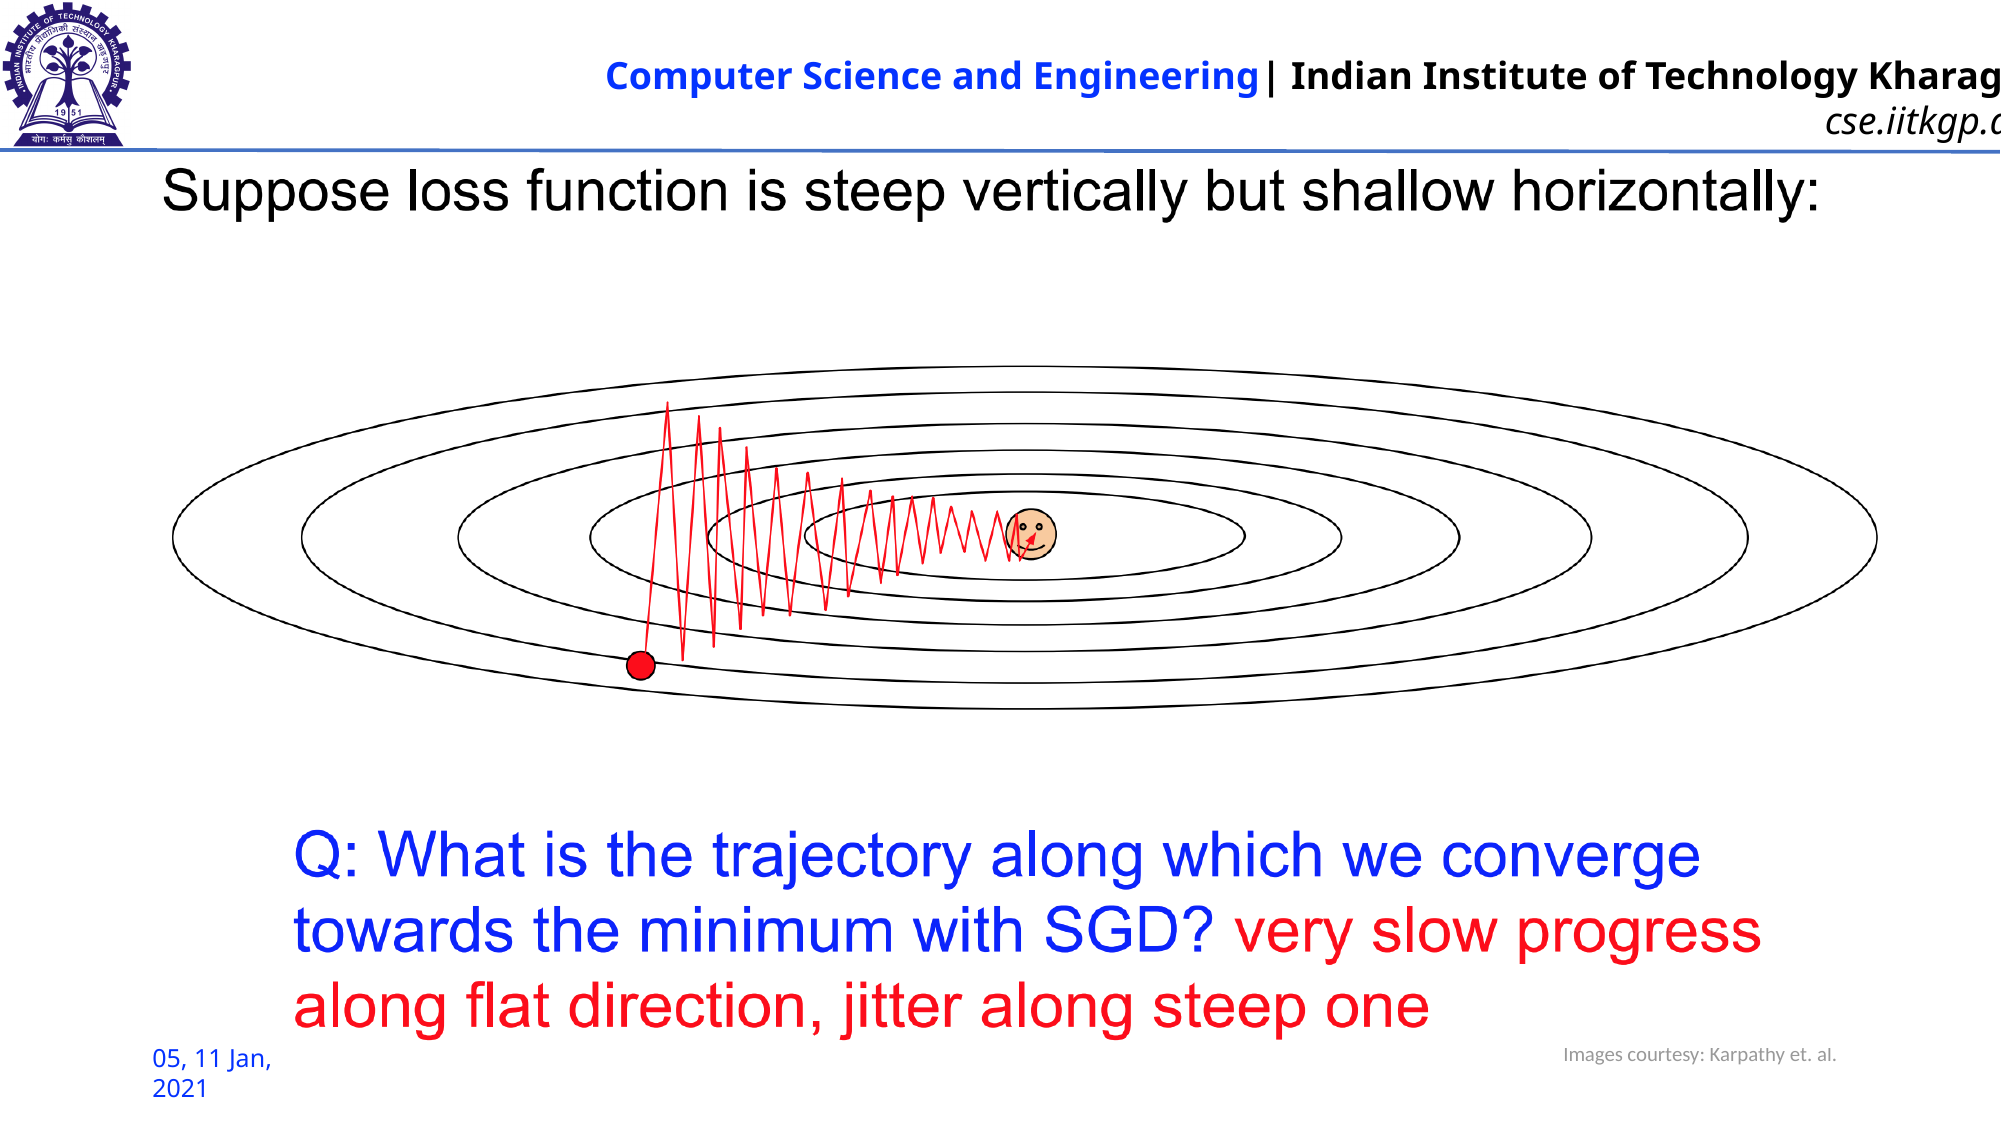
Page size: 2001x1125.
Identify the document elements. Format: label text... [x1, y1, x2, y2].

picture [2, 2, 131, 147]
picture [137, 161, 1885, 1048]
slide_number 05, 11 Jan, 2021 [137, 1042, 331, 1103]
text_box Images courtesy: Karpathy et. al. [1548, 1025, 1997, 1070]
